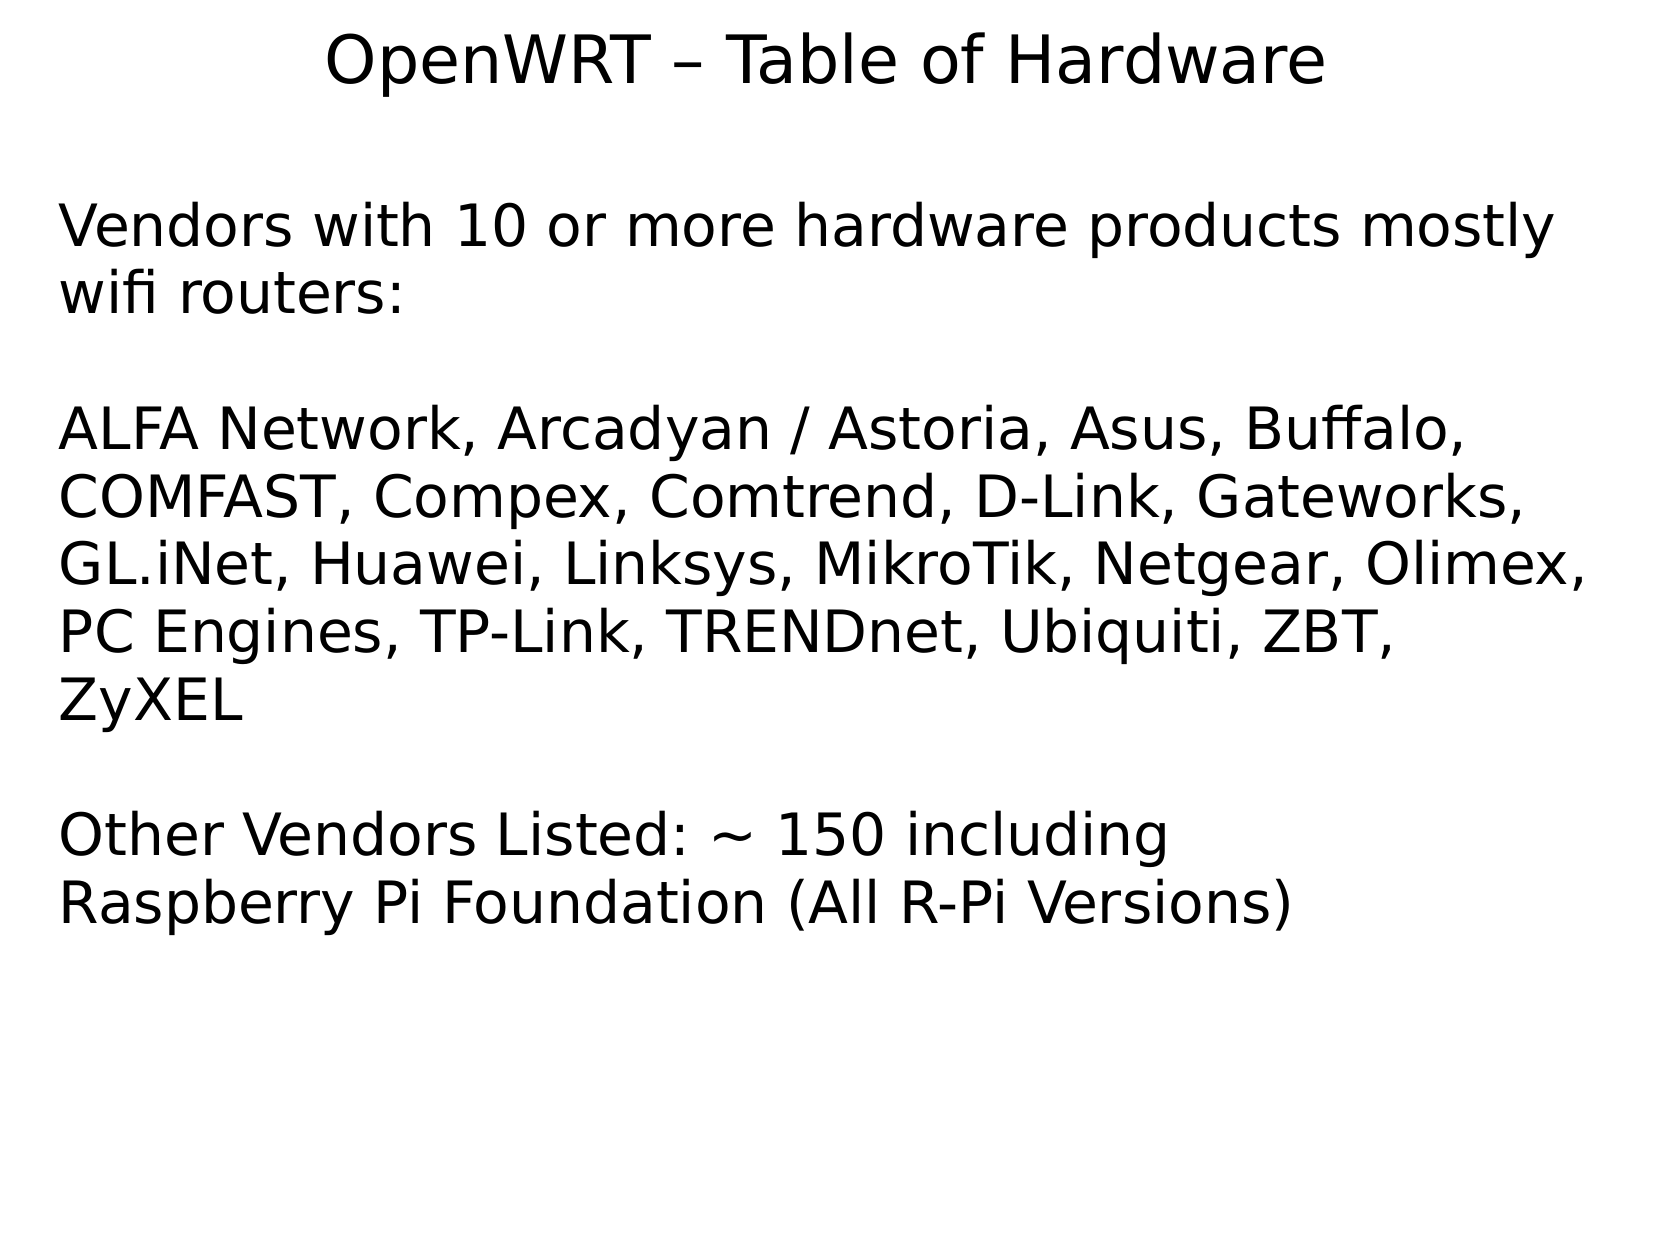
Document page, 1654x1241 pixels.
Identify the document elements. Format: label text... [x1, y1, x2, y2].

subtitle Vendors with 10 or more hardware products mostly wifi routers: ALFA Network, Arcadyan / Astoria, Asus, Buffalo, COMFAST, Compex, Comtrend, D-Link, Gateworks, GL.iNet, Huawei, Linksys, MikroTik, Netgear, Olimex, PC Engines, TP-Link, TRENDnet, Ubiquiti, ZBT, ZyXEL Other Vendors Listed: ~ 150 including Raspberry Pi Foundation (All R-Pi Versions) [59, 153, 1595, 977]
title OpenWRT – Table of Hardware [82, 21, 1571, 100]
